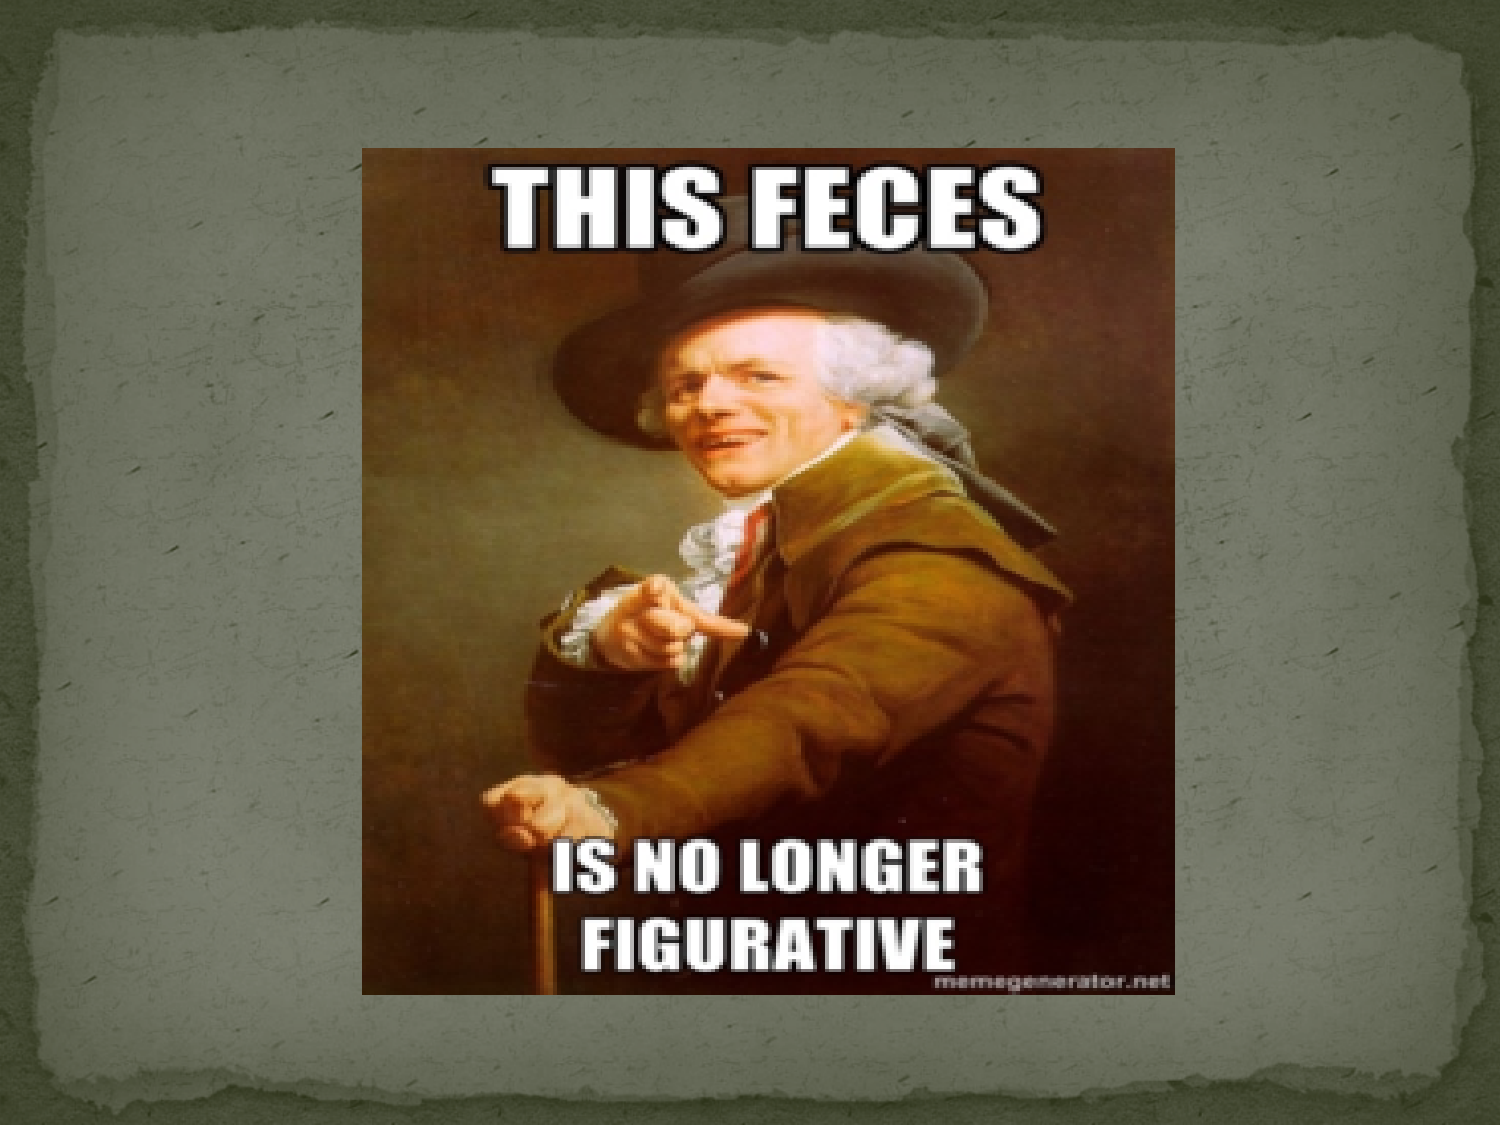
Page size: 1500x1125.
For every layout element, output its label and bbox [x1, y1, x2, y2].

picture [0, 0, 1500, 1125]
title [75, 24, 1425, 225]
